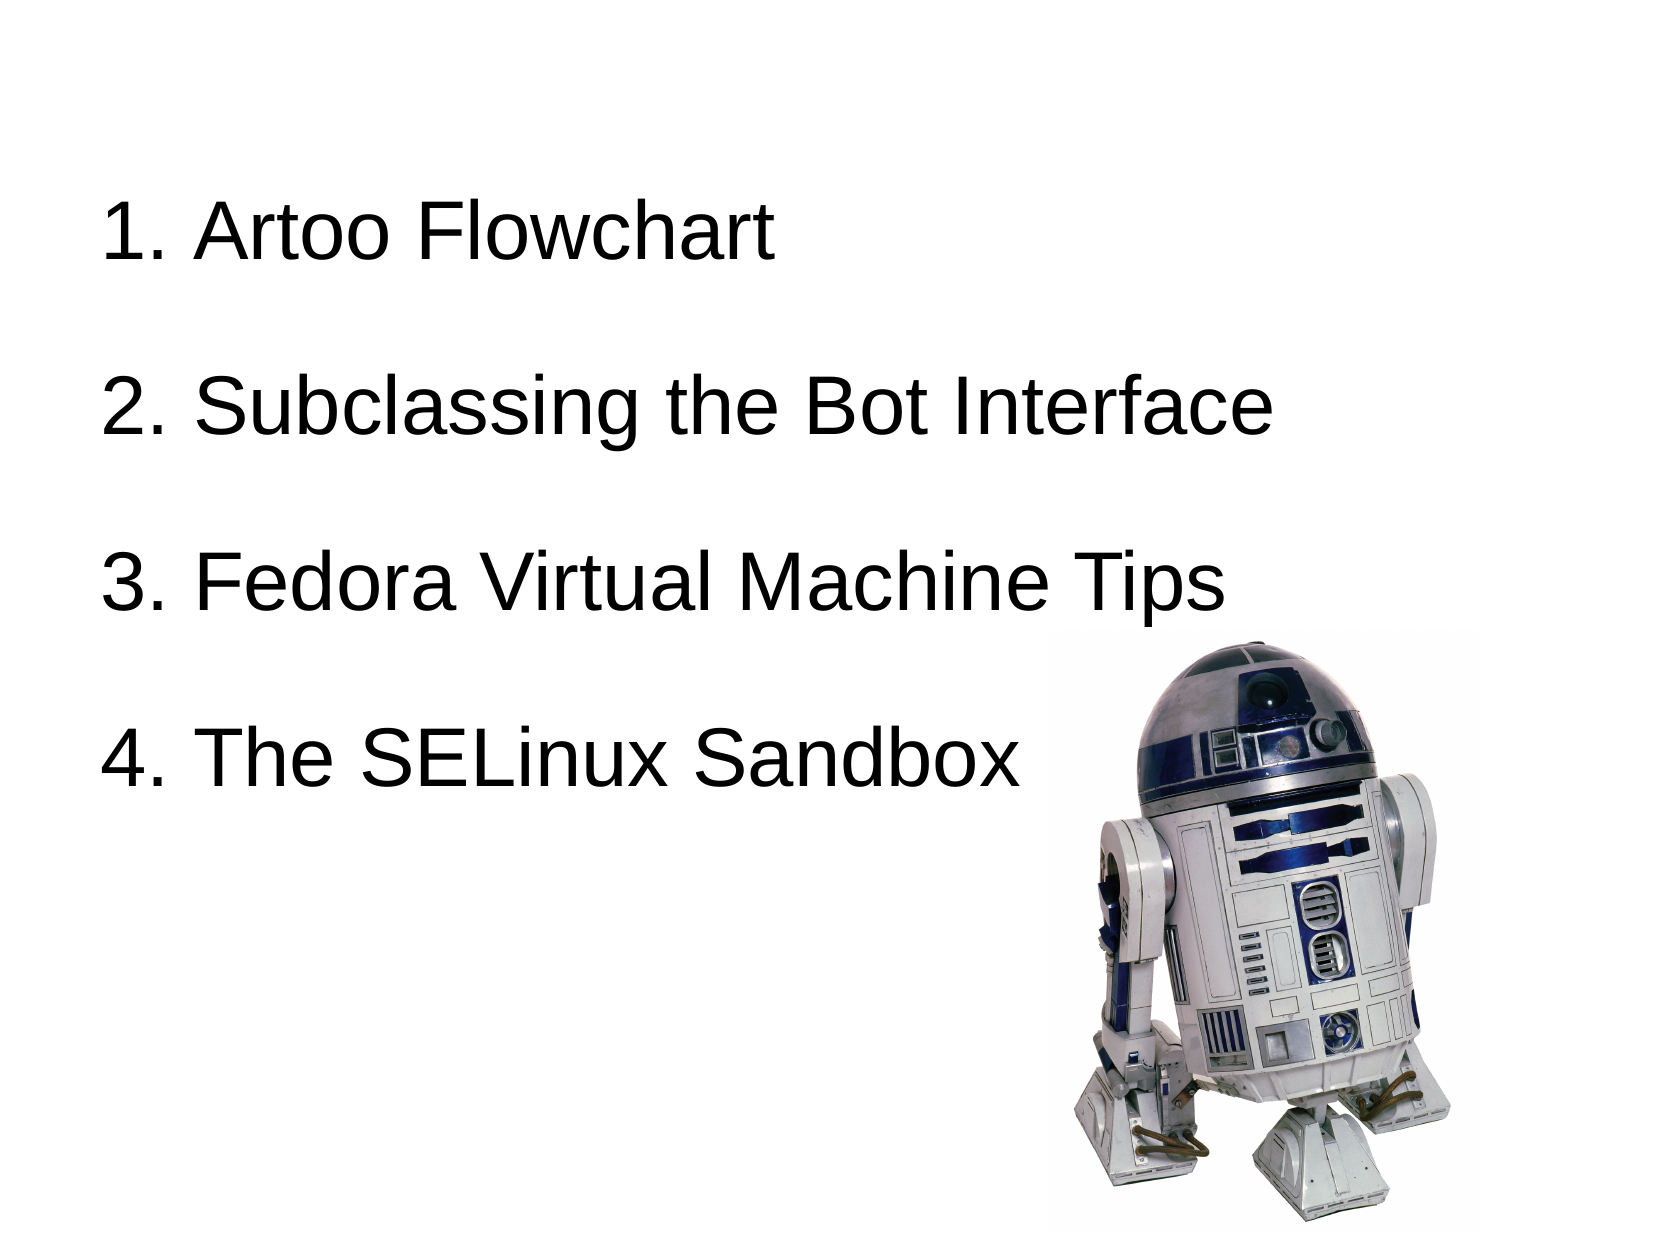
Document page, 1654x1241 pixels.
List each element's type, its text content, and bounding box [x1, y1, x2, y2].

picture [1049, 627, 1480, 1231]
list Artoo Flowchart Subclassing the Bot Interface Fedora Virtual Machine Tips The SELinux Sandbox [82, 183, 1571, 904]
